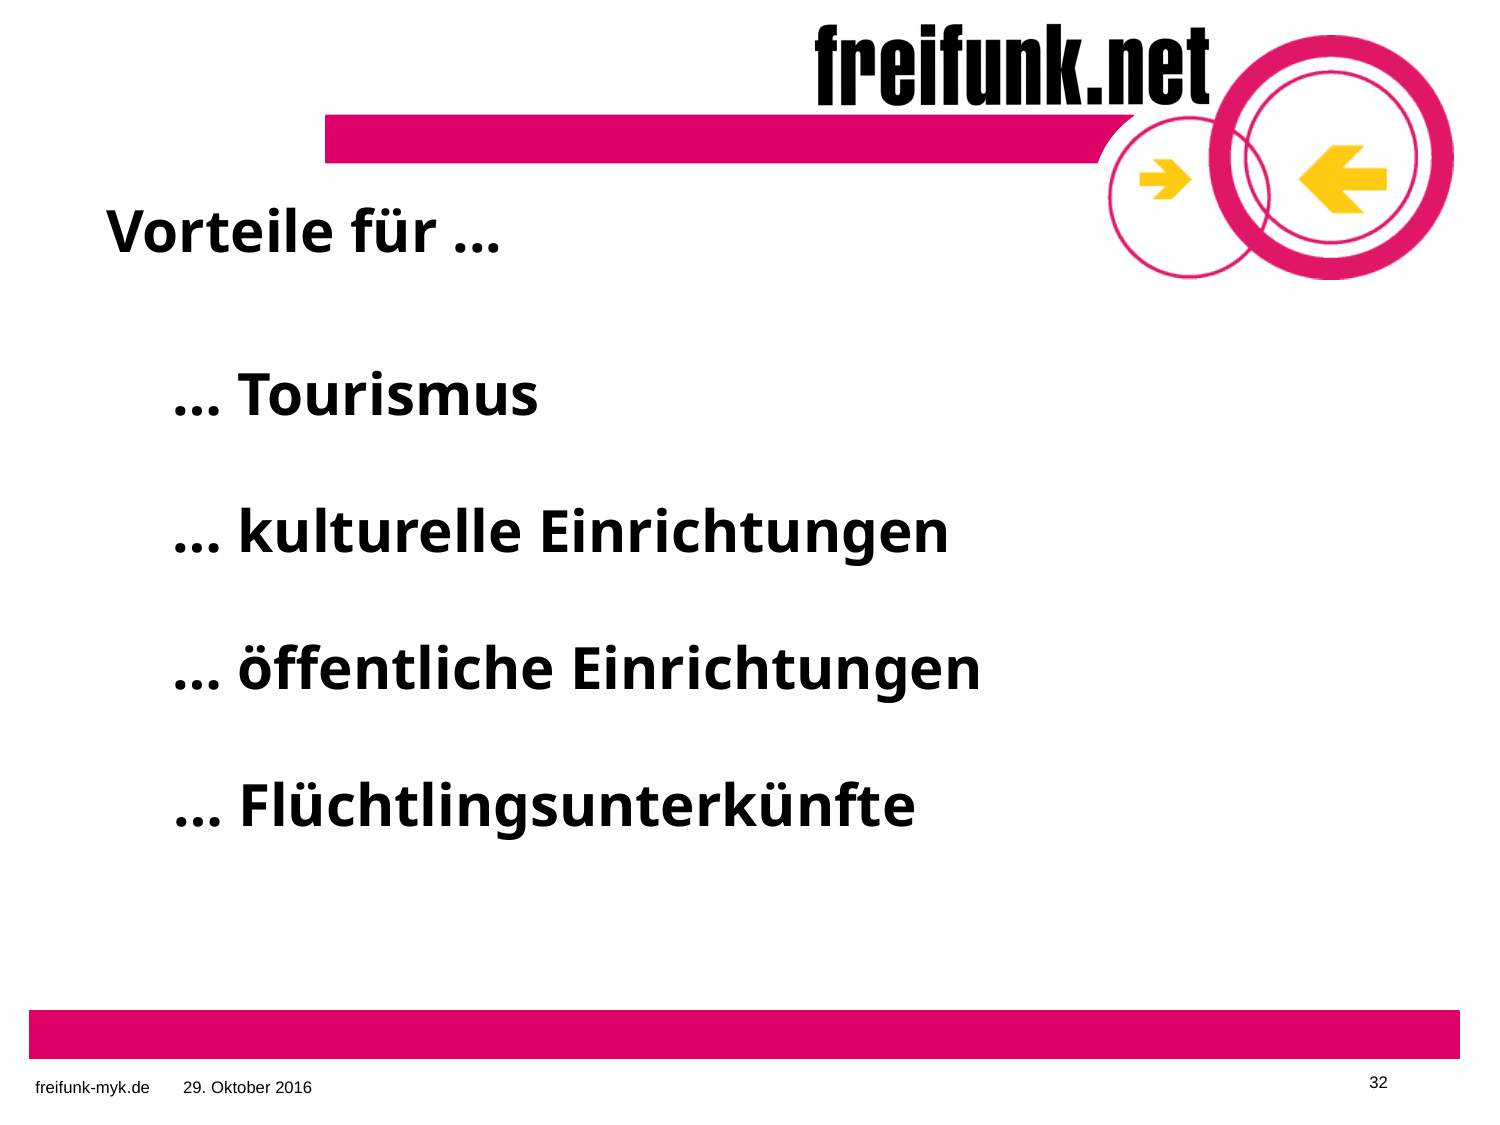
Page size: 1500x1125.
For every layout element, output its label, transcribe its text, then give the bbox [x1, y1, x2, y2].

title … kulturelle Einrichtungen [172, 460, 1160, 597]
title … öffentliche Einrichtungen [172, 597, 1160, 735]
title … Tourismus [172, 323, 1160, 460]
picture [816, 24, 1454, 280]
title … Flüchtlingsunterkünfte [173, 734, 1160, 872]
title Vorteile für ... [106, 160, 1093, 298]
